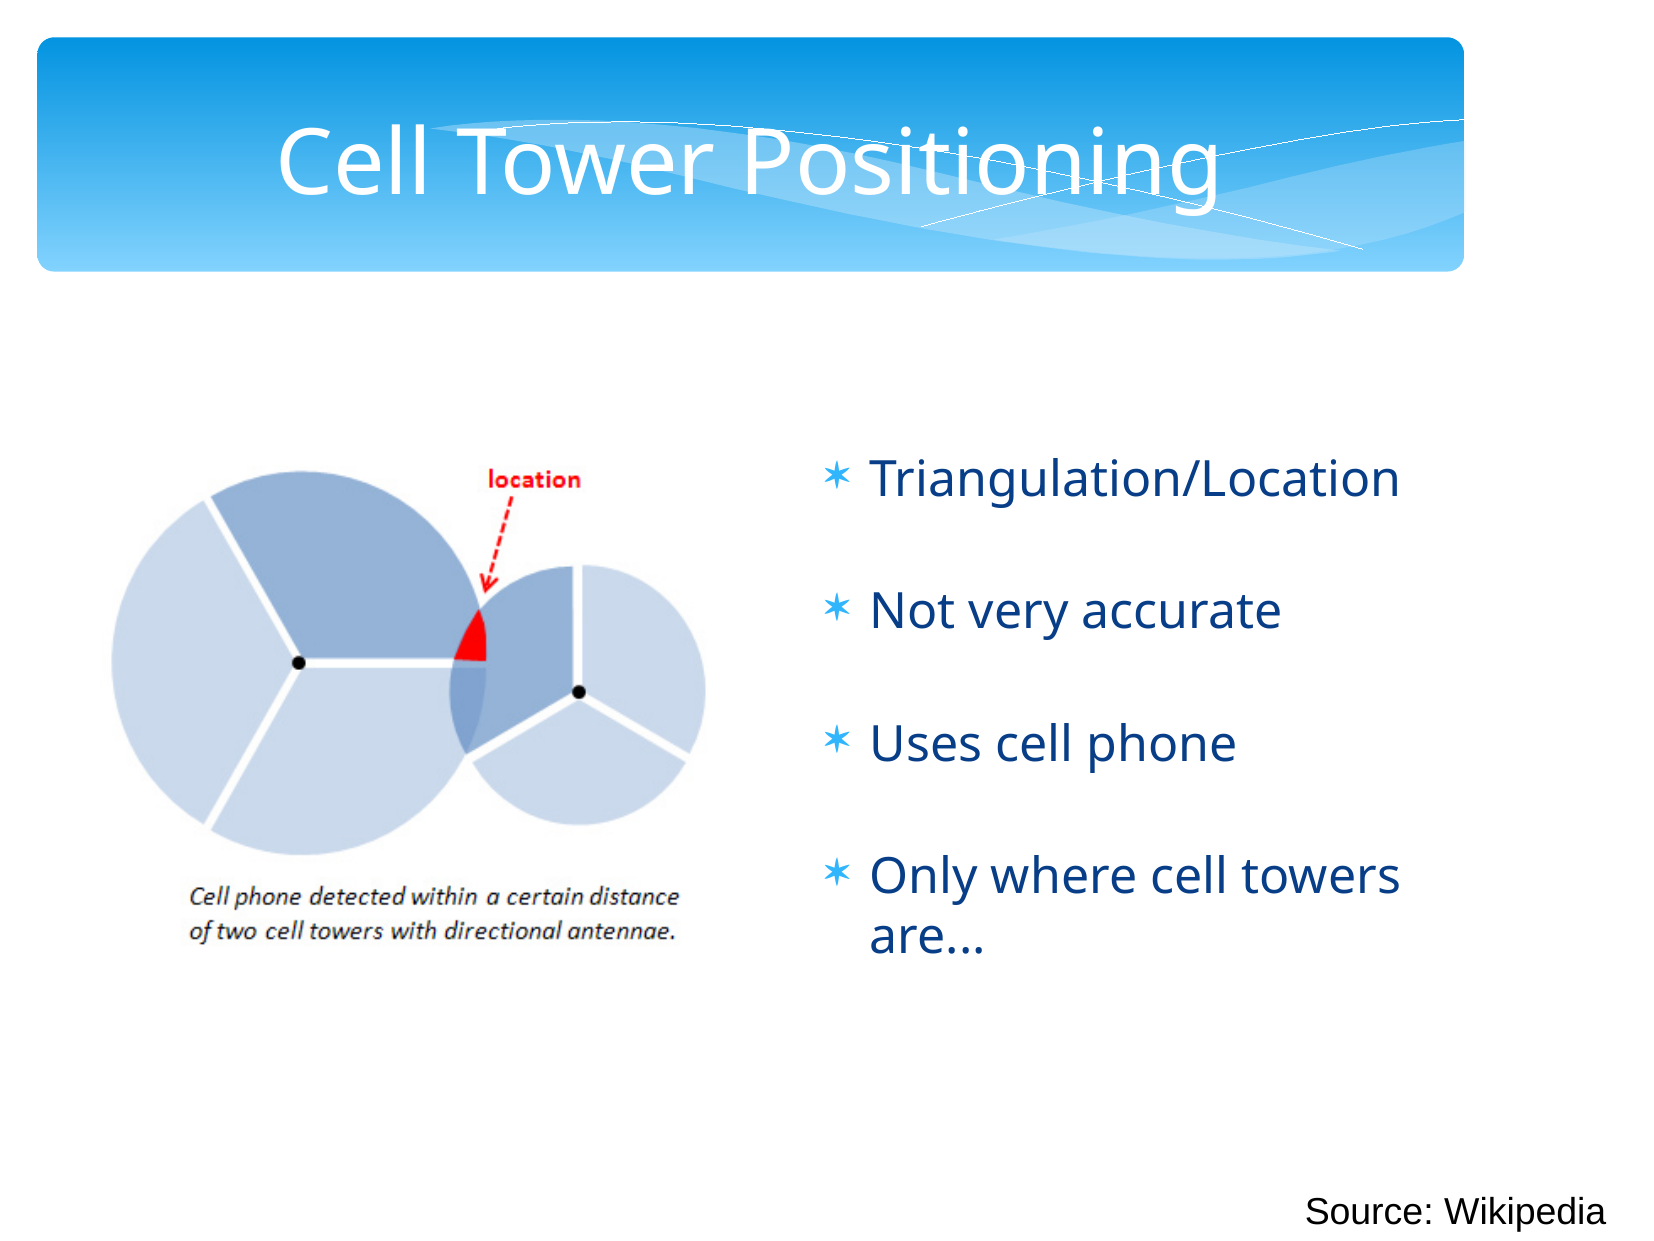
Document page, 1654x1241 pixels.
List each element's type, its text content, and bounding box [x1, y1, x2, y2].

title Cell Tower Positioning [74, 55, 1425, 261]
text_box Source: Wikipedia [1290, 1183, 1654, 1241]
list Triangulation/Location Not very accurate Uses cell phone Only where cell towers are... [810, 438, 1516, 1051]
picture [100, 452, 721, 961]
